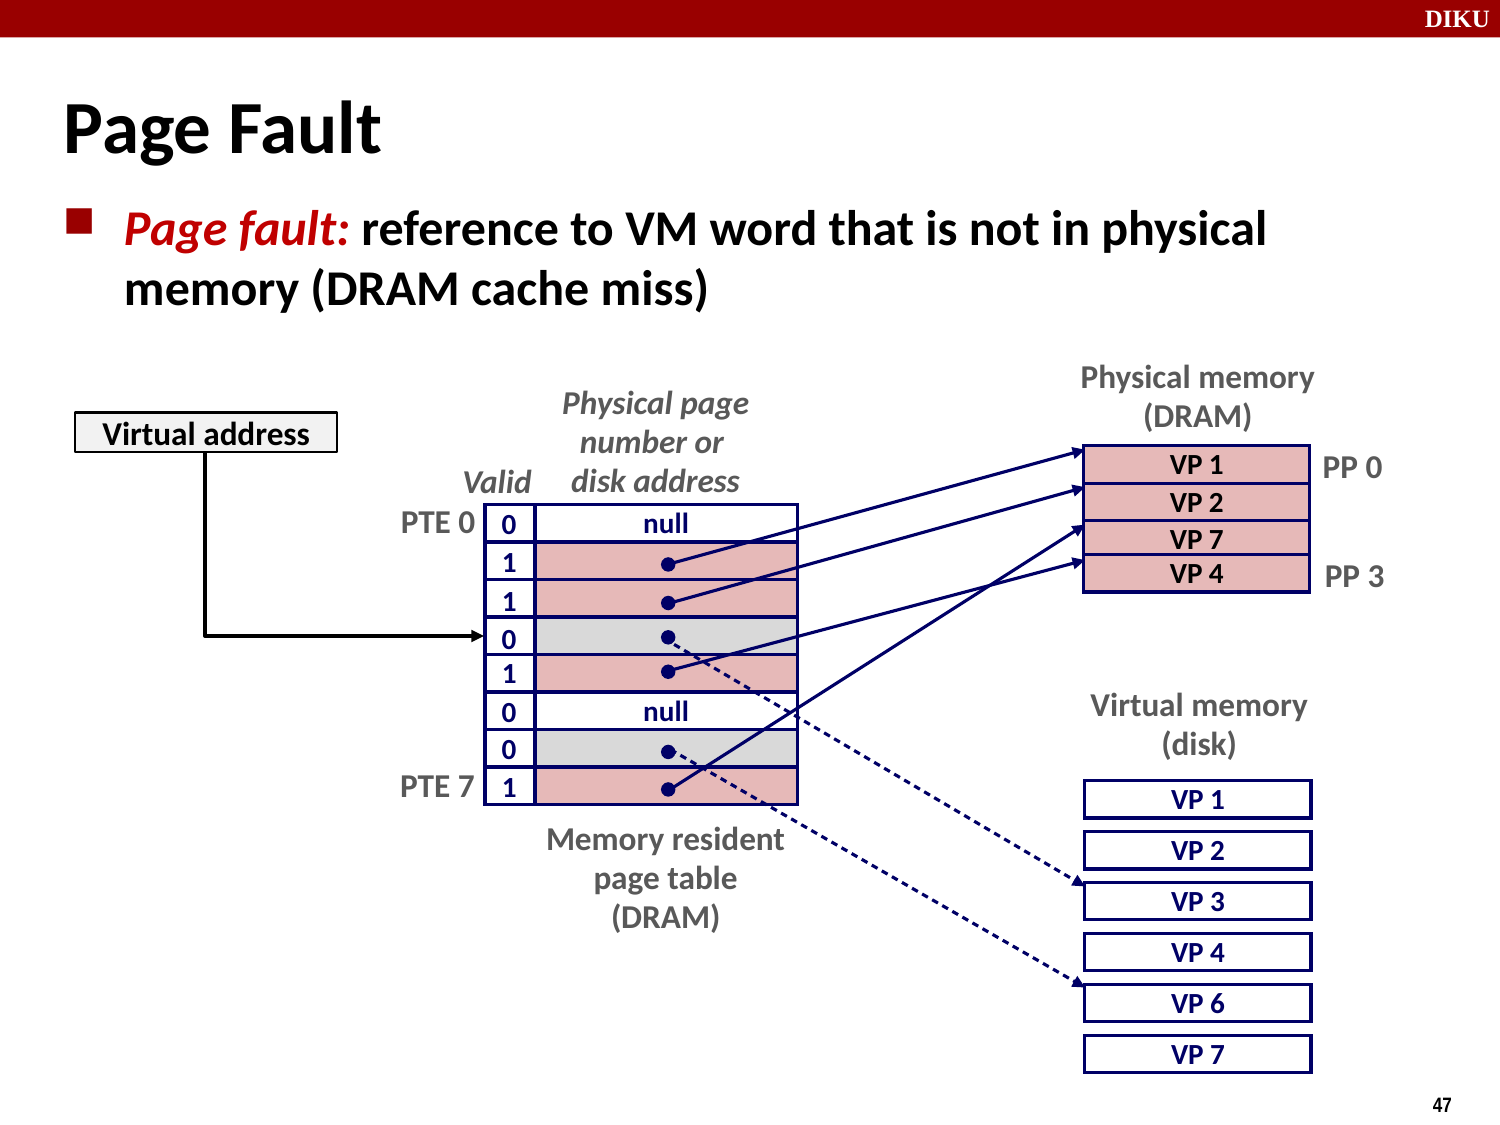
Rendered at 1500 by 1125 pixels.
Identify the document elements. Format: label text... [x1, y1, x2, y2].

text_box VP 1 [1084, 780, 1312, 819]
text_box 1 [487, 537, 532, 576]
text_box PP 3 [1310, 548, 1400, 604]
text_box VP 7 [1083, 521, 1310, 554]
text_box 0 [490, 499, 532, 537]
text_box null [536, 504, 798, 542]
text_box 0 [486, 614, 532, 665]
text_box null [536, 693, 798, 730]
text_box 1 [490, 775, 532, 814]
text_box Valid [447, 454, 560, 510]
text_box Virtual address [75, 412, 338, 453]
text_box Physical page number or disk address [547, 374, 765, 509]
text_box Physical memory (DRAM) [1065, 349, 1330, 445]
text_box 1 [487, 648, 532, 687]
text_box VP 4 [1083, 554, 1310, 593]
text_box VP 6 [1084, 984, 1312, 1022]
text_box Page Fault [48, 59, 1408, 188]
text_box 0 [505, 633, 512, 646]
text_box VP 3 [1084, 882, 1312, 920]
text_box Virtual memory (disk) [1075, 677, 1323, 772]
text_box [536, 542, 798, 693]
text_box VP 2 [1084, 831, 1312, 869]
text_box PTE 7 [385, 758, 490, 814]
text_box PP 0 [1307, 439, 1398, 495]
text_box 0 [486, 687, 532, 724]
text_box Memory resident page table (DRAM) [531, 811, 801, 945]
text_box null [759, 531, 798, 542]
text_box [536, 730, 798, 805]
text_box VP 1 [1083, 445, 1310, 484]
text_box VP 2 [1083, 484, 1310, 521]
text_box null [768, 713, 798, 730]
text_box PTE 0 [385, 493, 490, 549]
text_box Page fault: reference to VM word that is not in physical memory (DRAM cache miss) [52, 188, 1416, 313]
text_box VP 4 [1084, 933, 1312, 971]
text_box VP 7 [1084, 1035, 1312, 1073]
text_box 1 [487, 576, 532, 627]
text_box 0 [486, 724, 532, 775]
